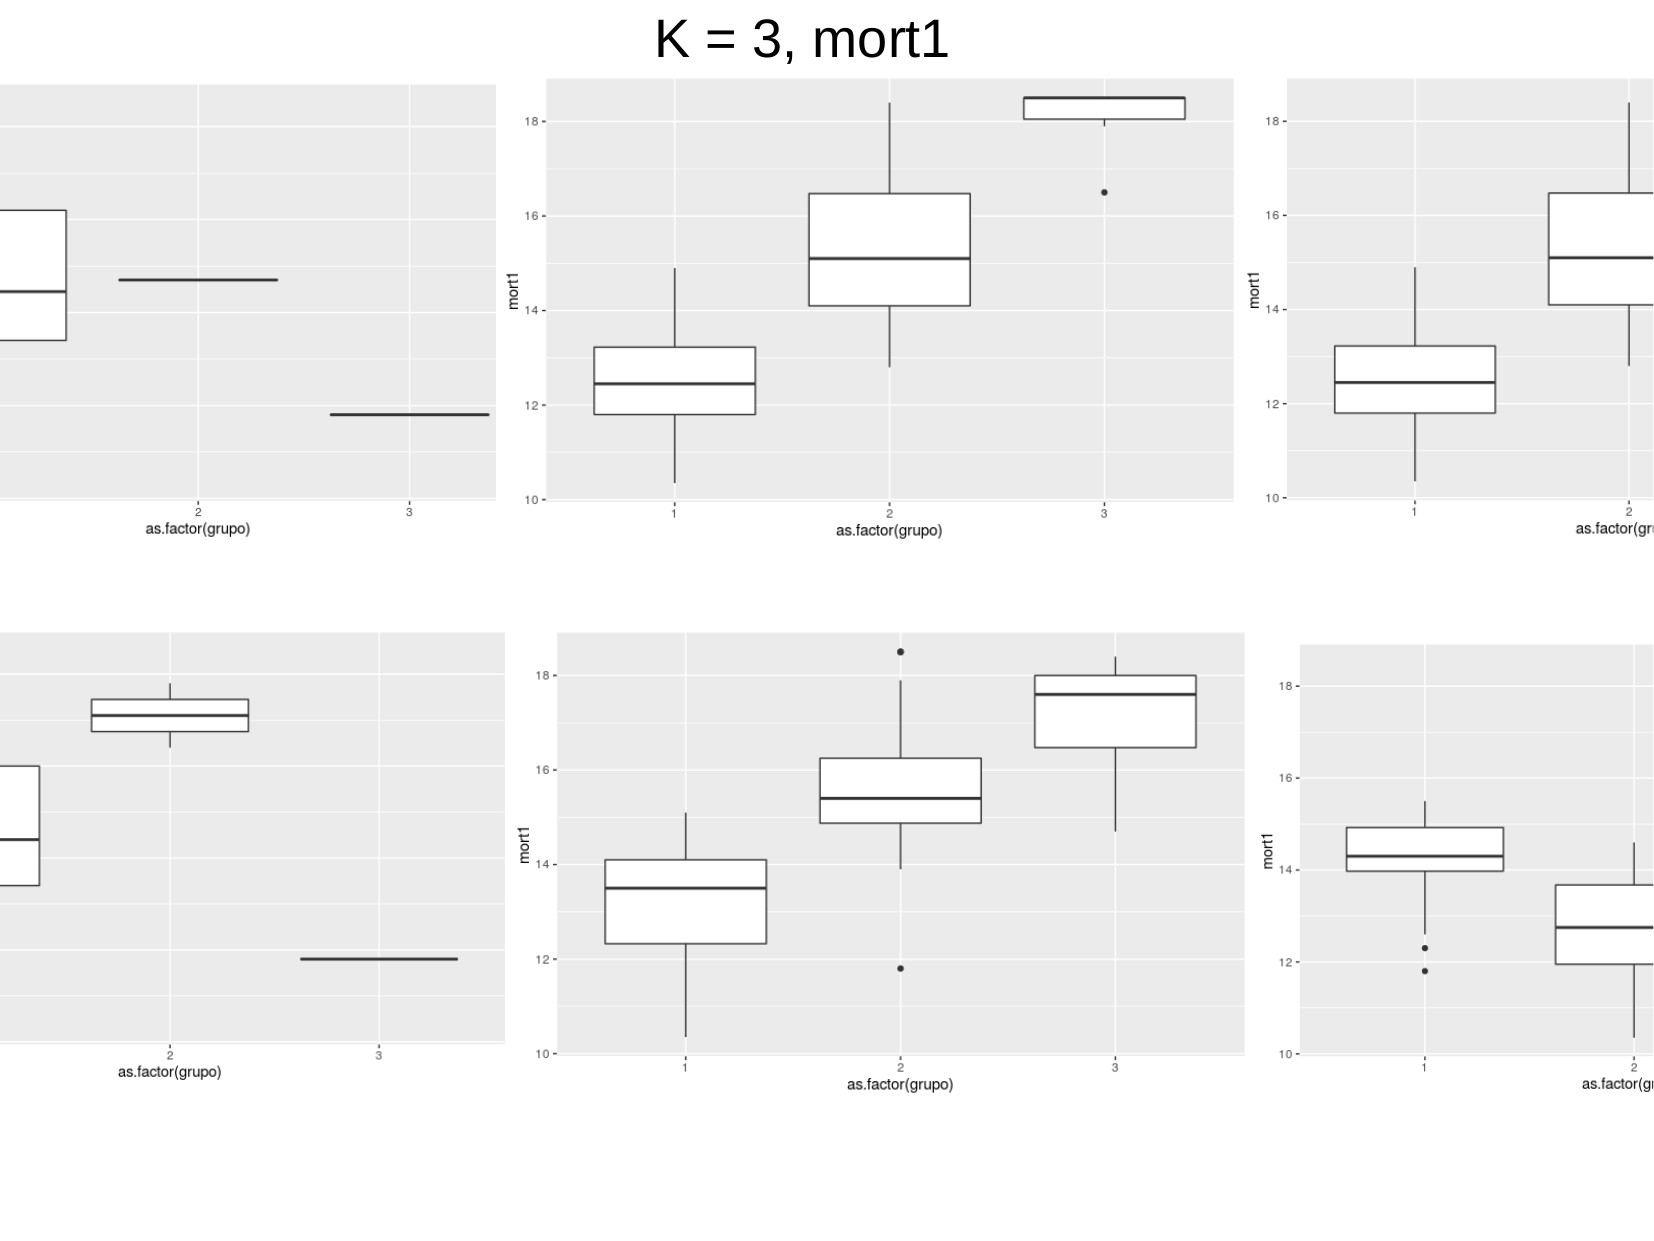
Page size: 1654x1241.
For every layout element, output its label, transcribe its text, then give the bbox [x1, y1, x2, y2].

picture [0, 71, 1654, 546]
title K = 3, mort1 [59, 0, 1548, 77]
picture [0, 625, 1654, 1100]
